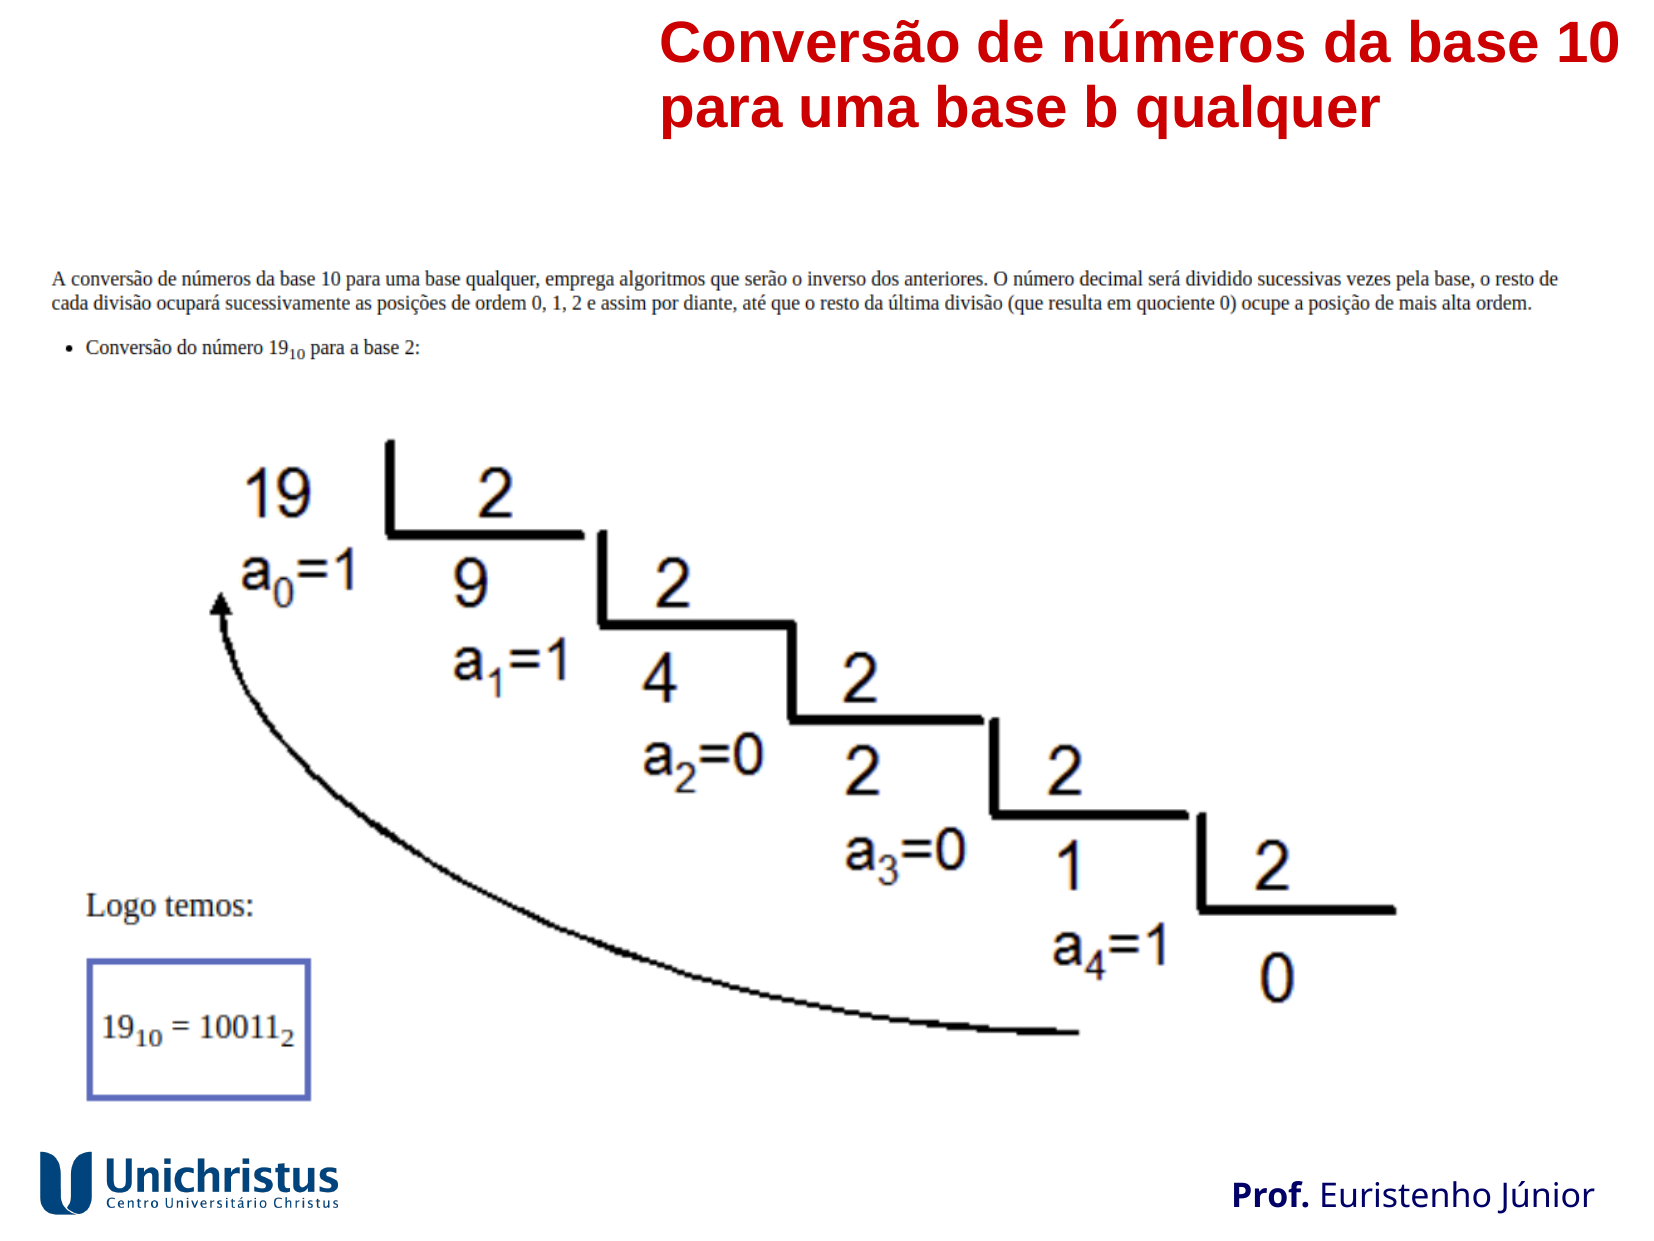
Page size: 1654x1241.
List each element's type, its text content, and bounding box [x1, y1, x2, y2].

picture [62, 420, 1406, 1110]
picture [46, 259, 1571, 367]
text_box Conversão de números da base 10 para uma base b qualquer [645, 2, 1654, 148]
text_box Prof. Euristenho Júnior [1216, 1163, 1654, 1224]
picture [35, 1148, 343, 1217]
